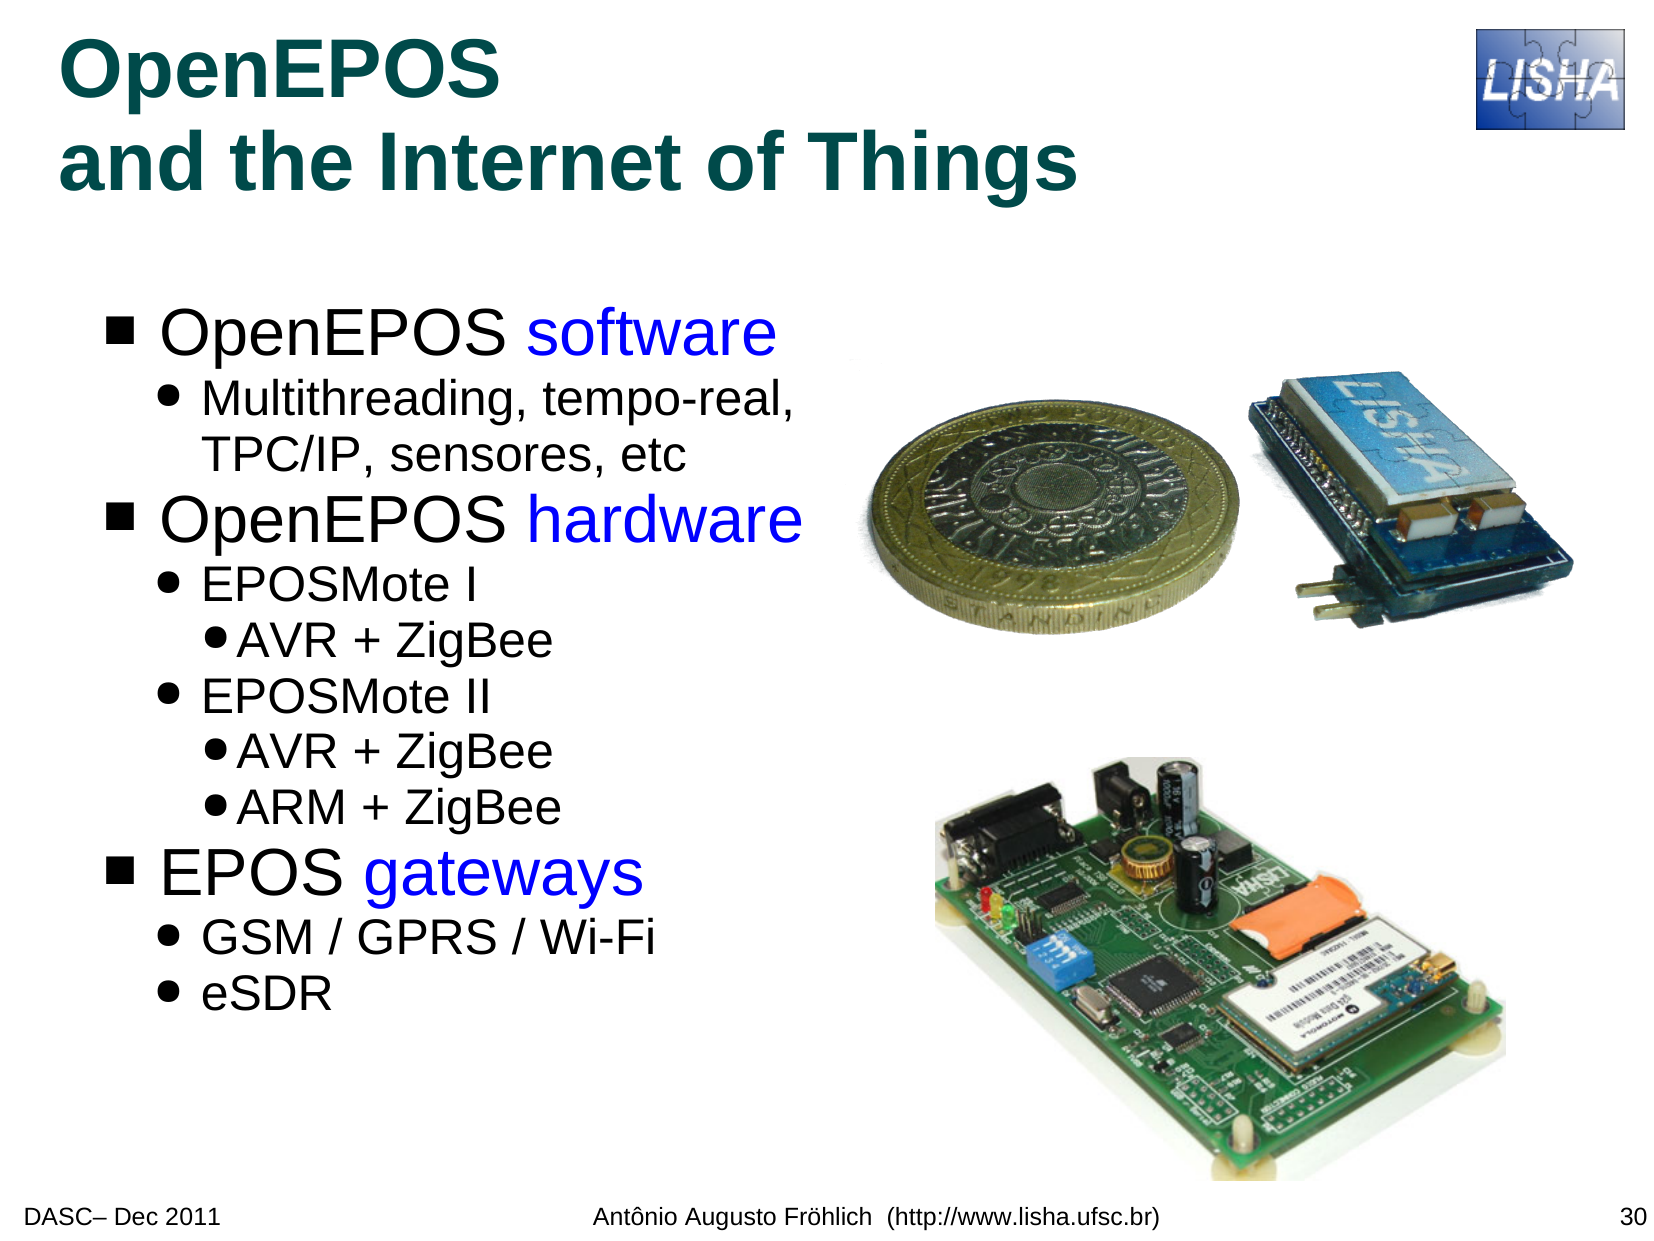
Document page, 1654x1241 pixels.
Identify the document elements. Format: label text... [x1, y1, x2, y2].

picture [935, 757, 1506, 1181]
list OpenEPOS software Multithreading, tempo-real, TPC/IP, sensores, etc OpenEPOS hardware EPOSMote I AVR + ZigBee EPOSMote II AVR + ZigBee ARM + ZigBee EPOS gateways GSM / GPRS / Wi-Fi eSDR [59, 295, 809, 1182]
picture [1476, 29, 1625, 130]
picture [845, 295, 1595, 718]
title OpenEPOS and the Internet of Things [58, 11, 1463, 219]
